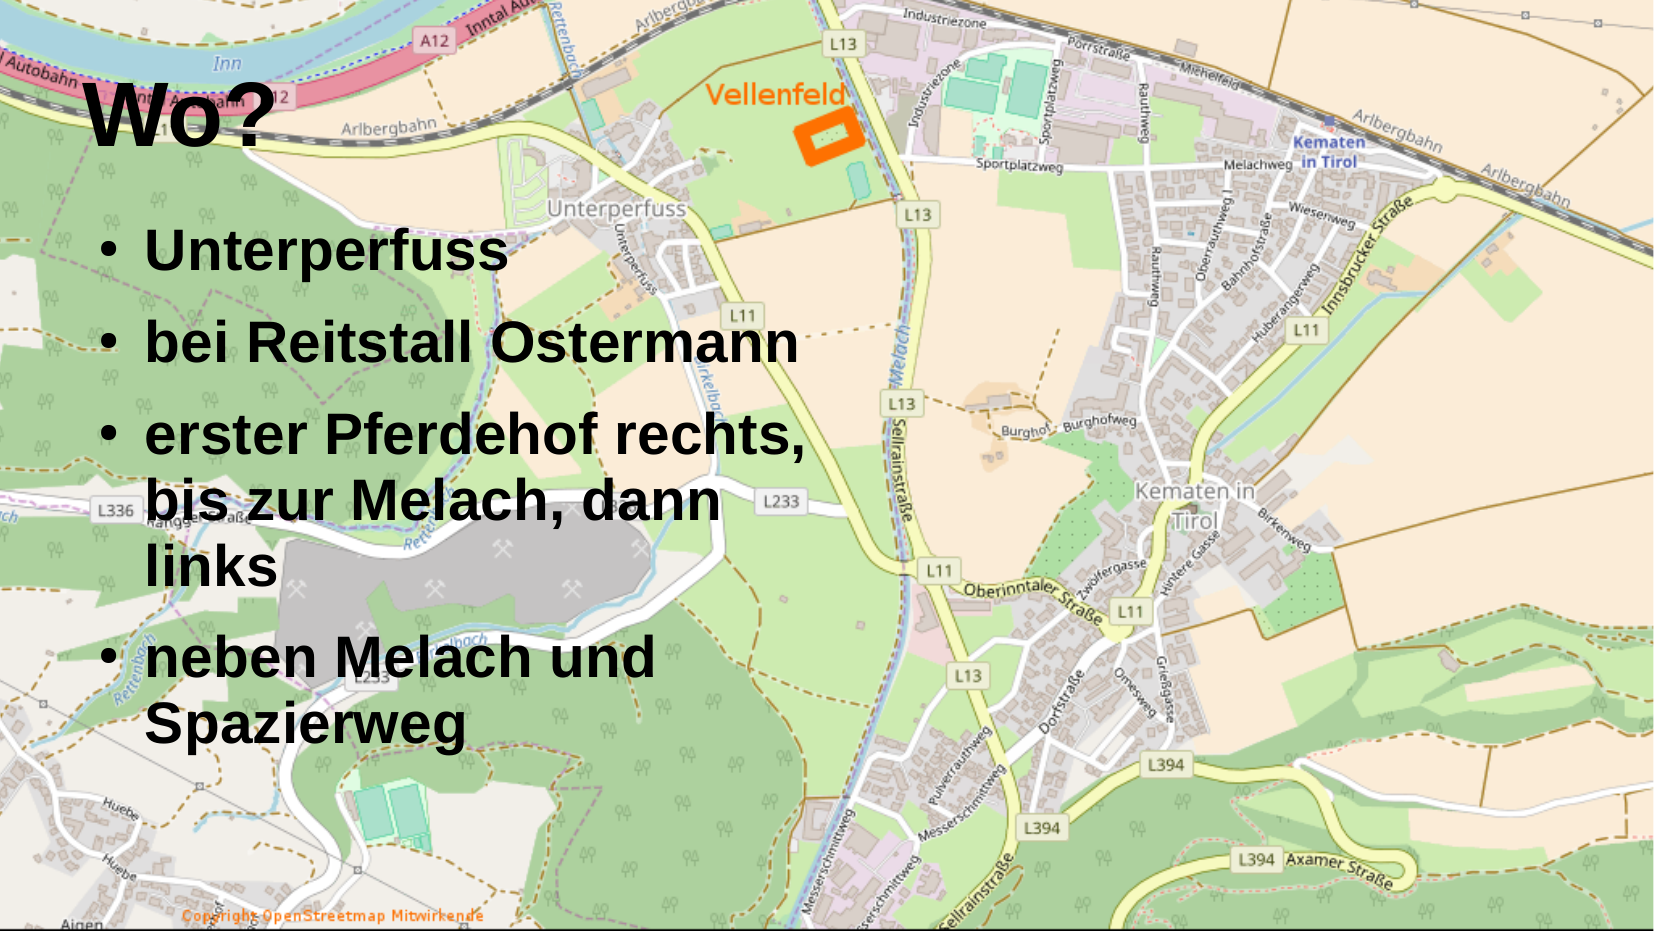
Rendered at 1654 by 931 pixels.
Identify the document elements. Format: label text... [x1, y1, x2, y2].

list Unterperfuss bei Reitstall Ostermann erster Pferdehof rechts, bis zur Melach, dann links neben Melach und Spazierweg [82, 217, 809, 758]
picture [0, 0, 1654, 931]
title Wo? [82, 37, 1571, 193]
